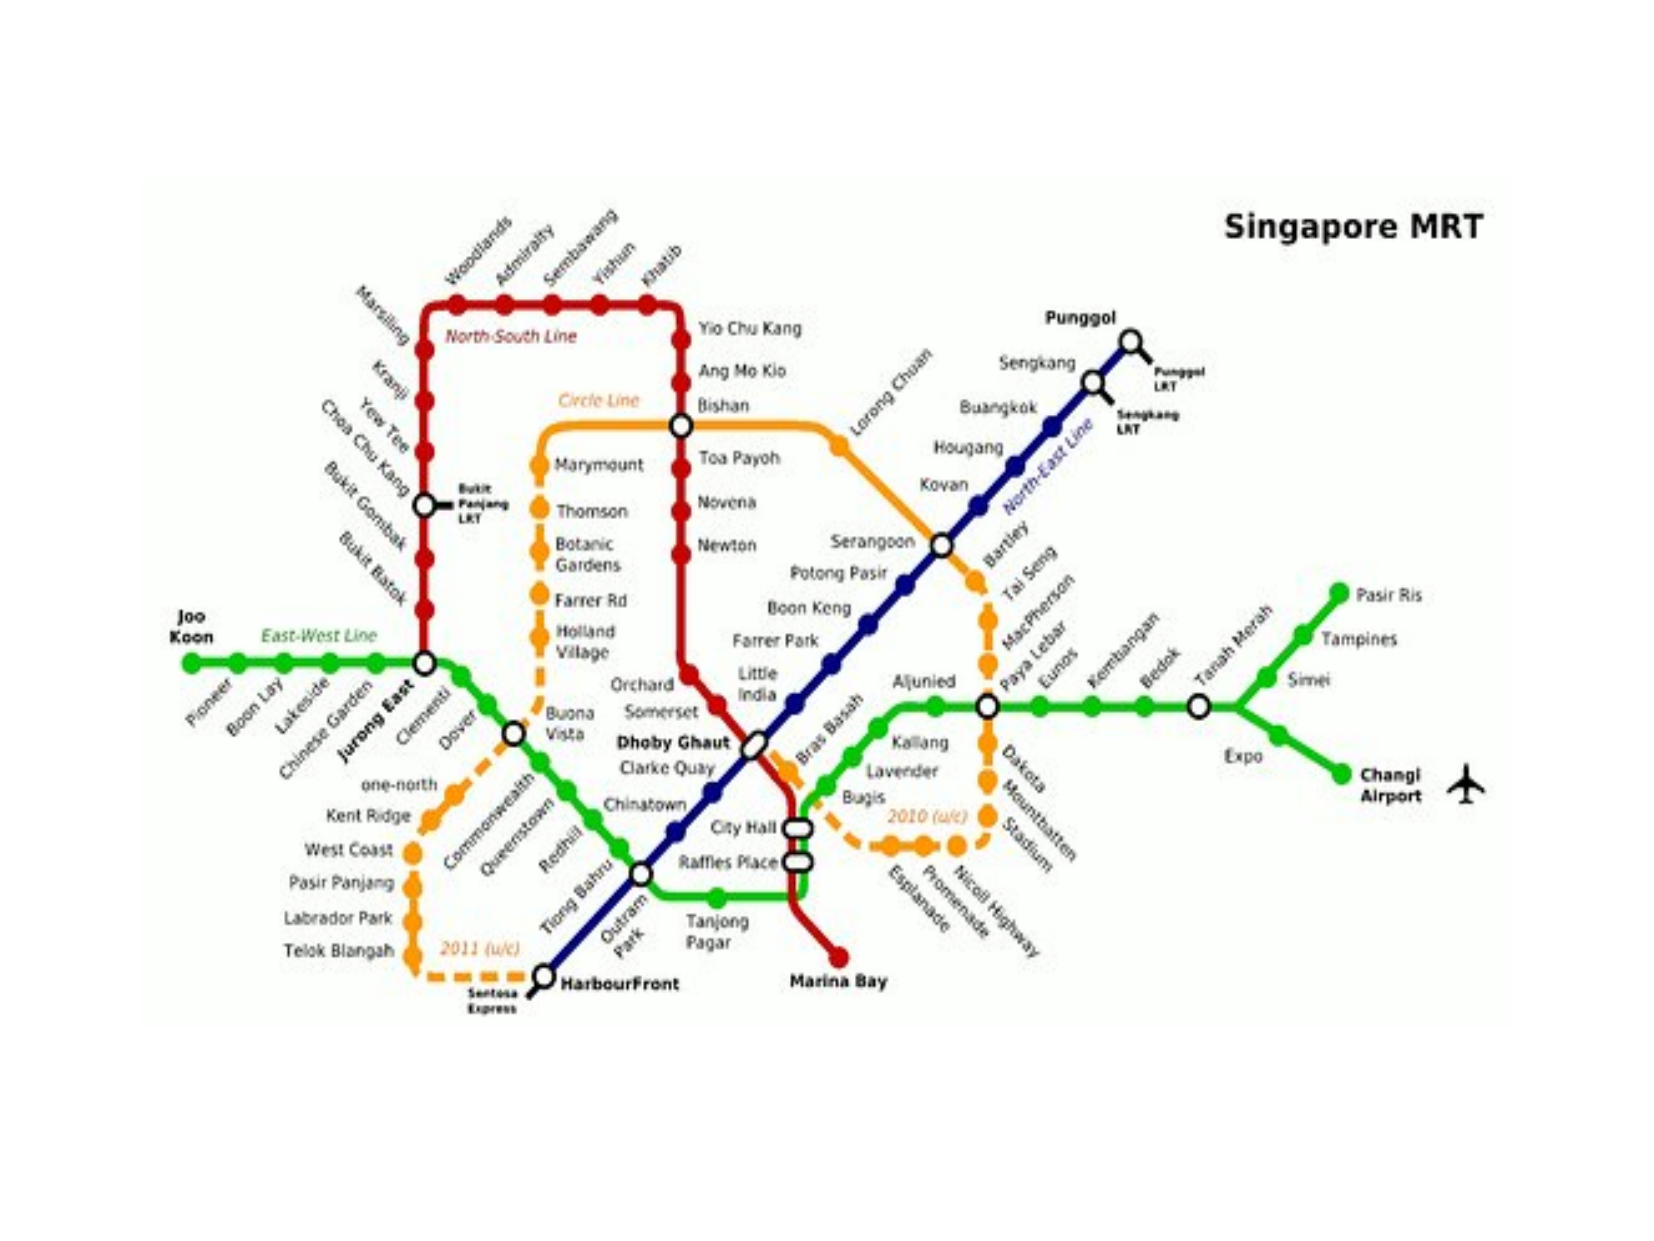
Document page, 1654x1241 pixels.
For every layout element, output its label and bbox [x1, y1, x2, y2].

picture [141, 177, 1512, 1028]
